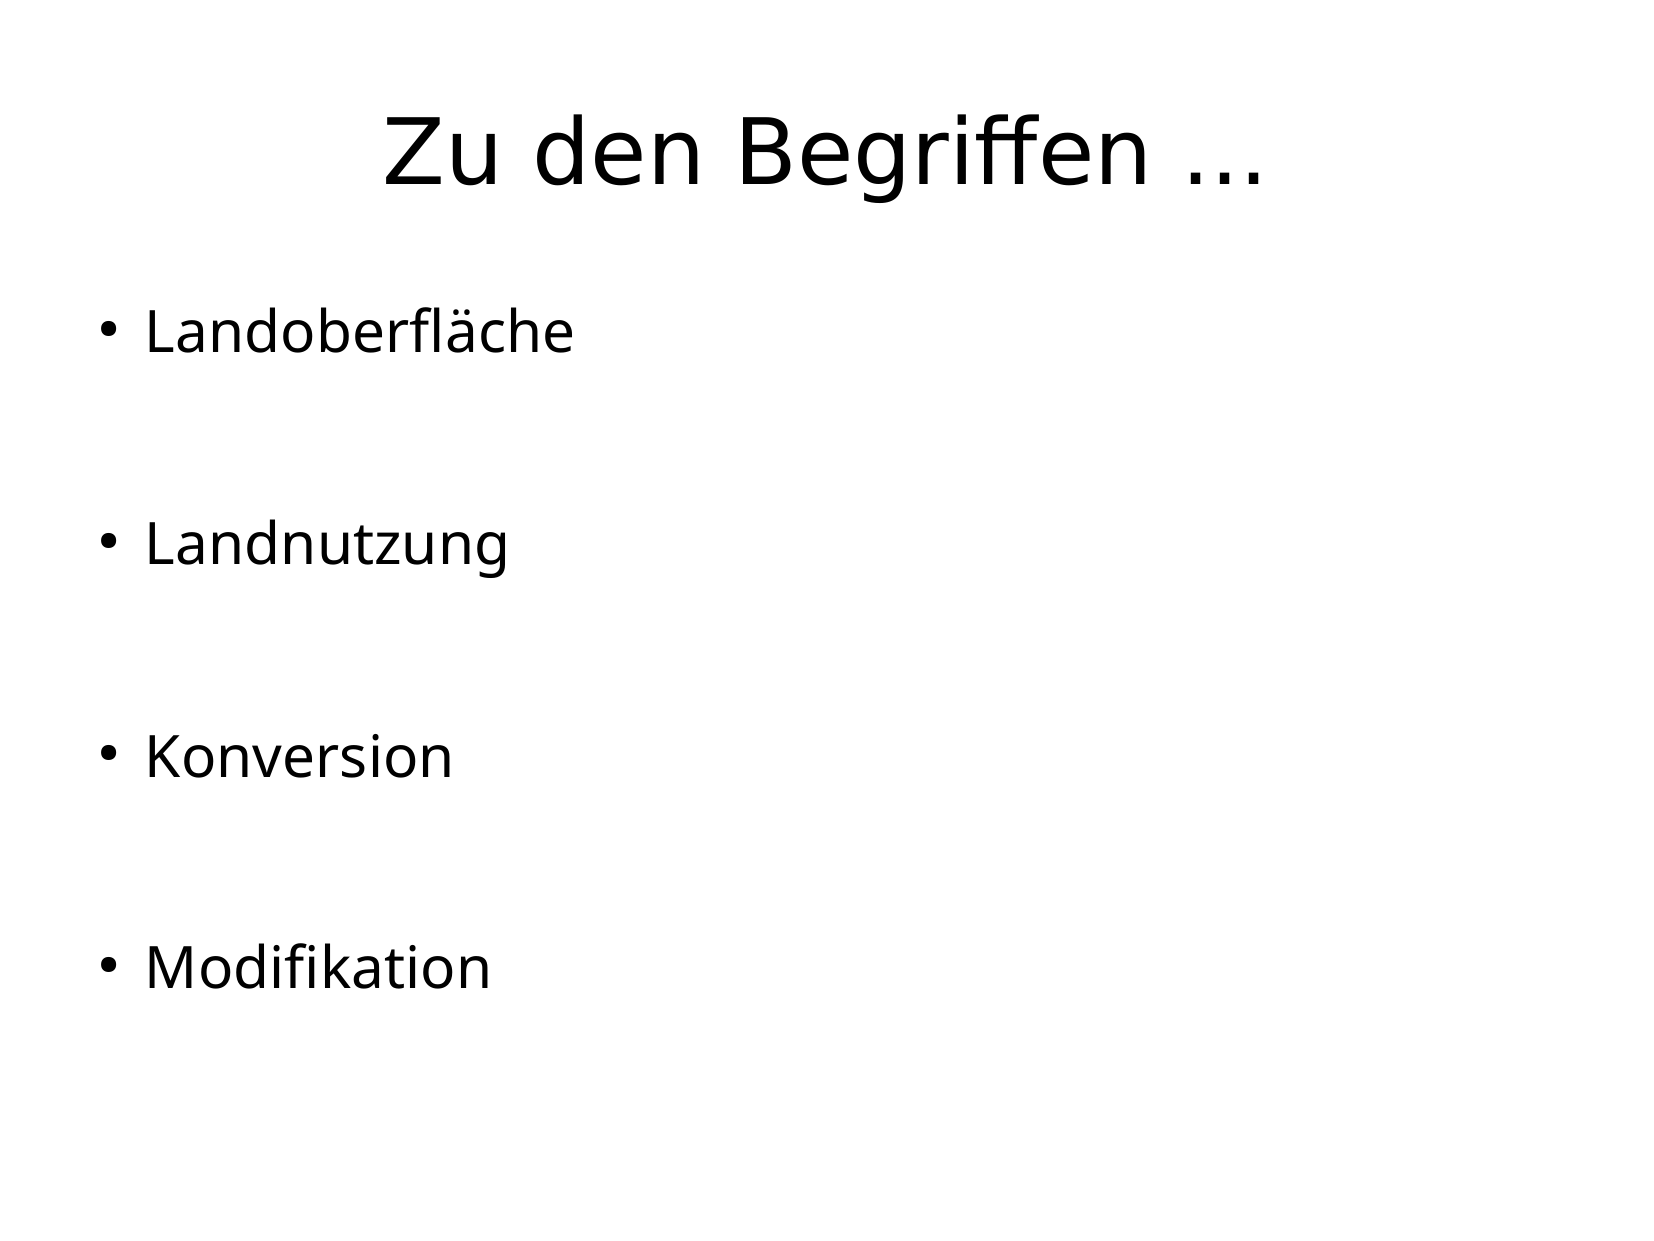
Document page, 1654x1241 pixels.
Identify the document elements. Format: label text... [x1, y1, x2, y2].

list Landoberfläche Landnutzung Konversion Modifikation [82, 290, 1571, 1010]
title Zu den Begriffen ... [82, 49, 1571, 257]
